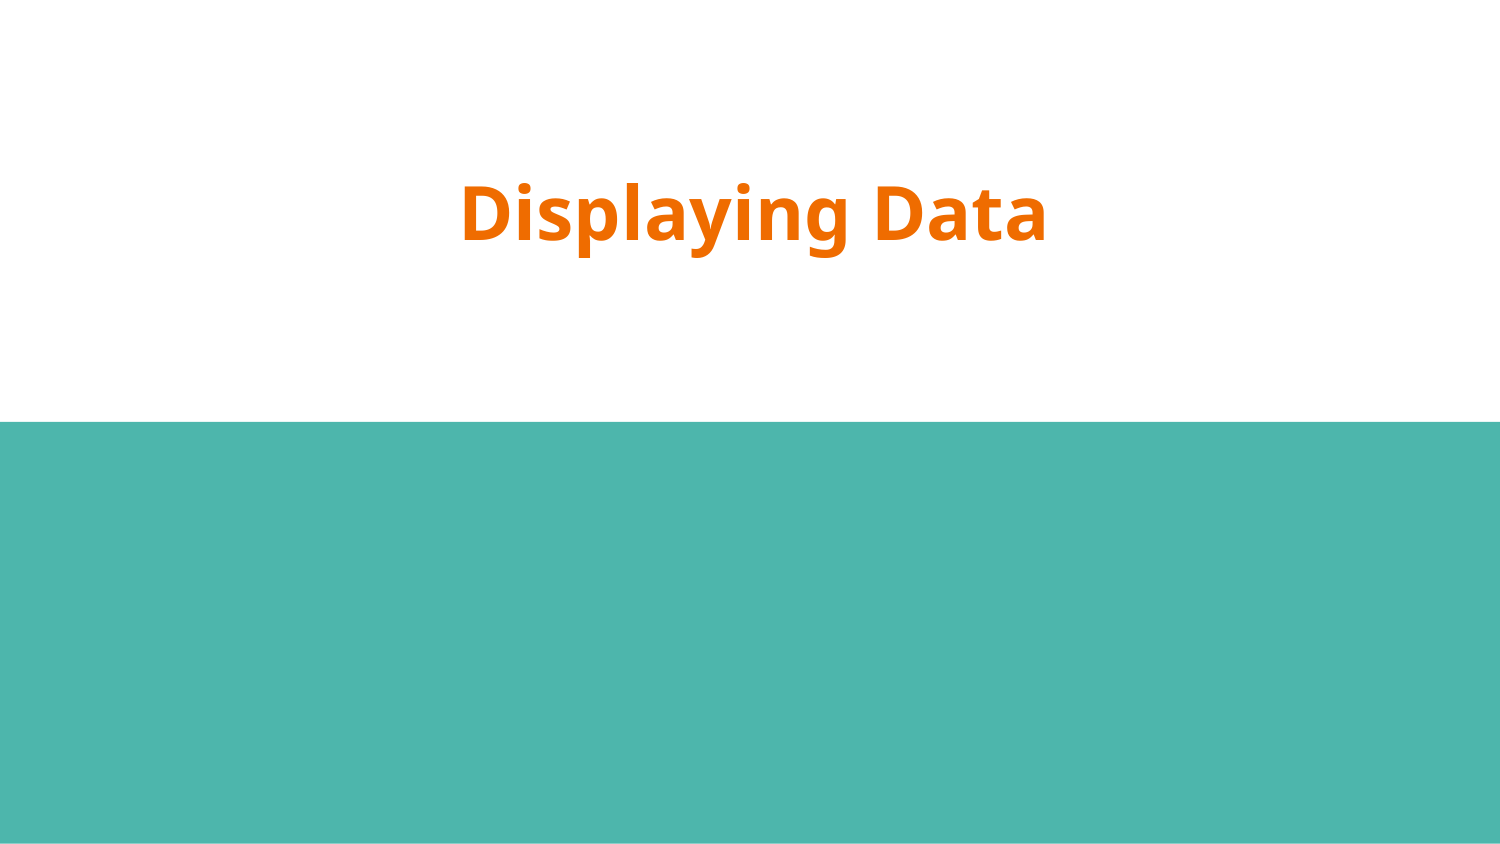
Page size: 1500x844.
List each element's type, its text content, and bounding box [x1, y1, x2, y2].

title Displaying Data [51, 133, 1458, 289]
